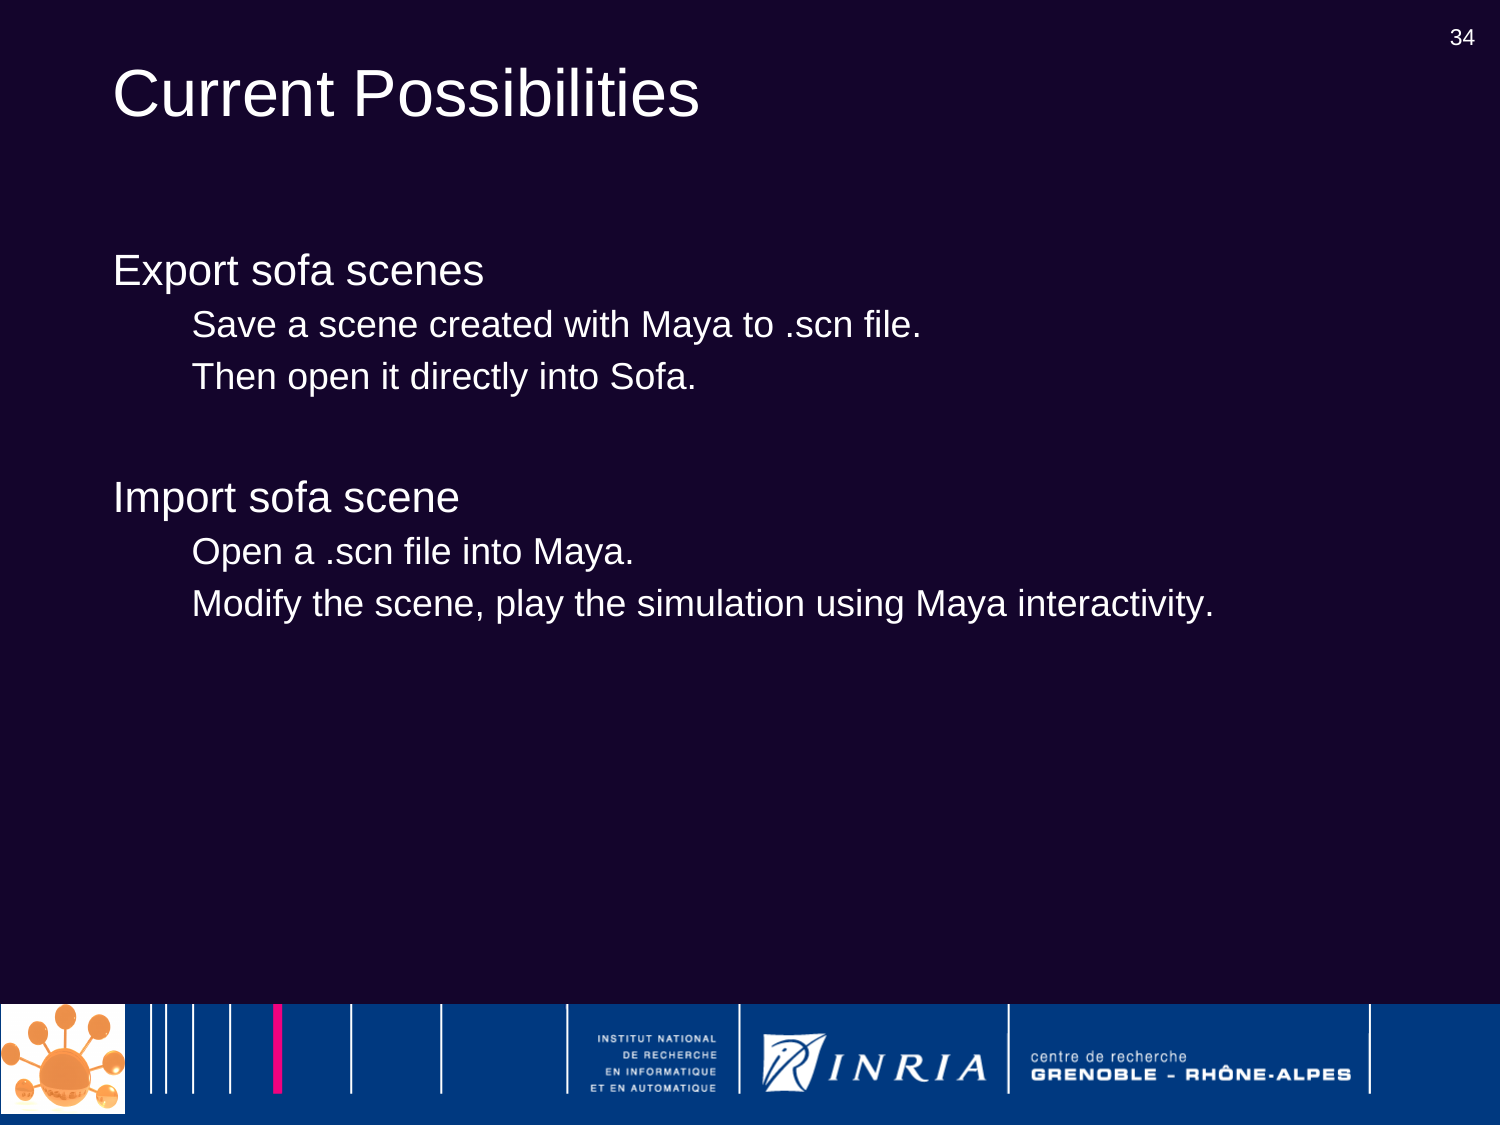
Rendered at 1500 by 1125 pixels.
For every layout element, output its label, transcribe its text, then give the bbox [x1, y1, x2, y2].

list Export sofa scenes Save a scene created with Maya to .scn file. Then open it directly into Sofa. Import sofa scene Open a .scn file into Maya. Modify the scene, play the simulation using Maya interactivity. [112, 245, 1476, 989]
picture [0, 1004, 1500, 1125]
title Current Possibilities [112, 0, 1474, 188]
